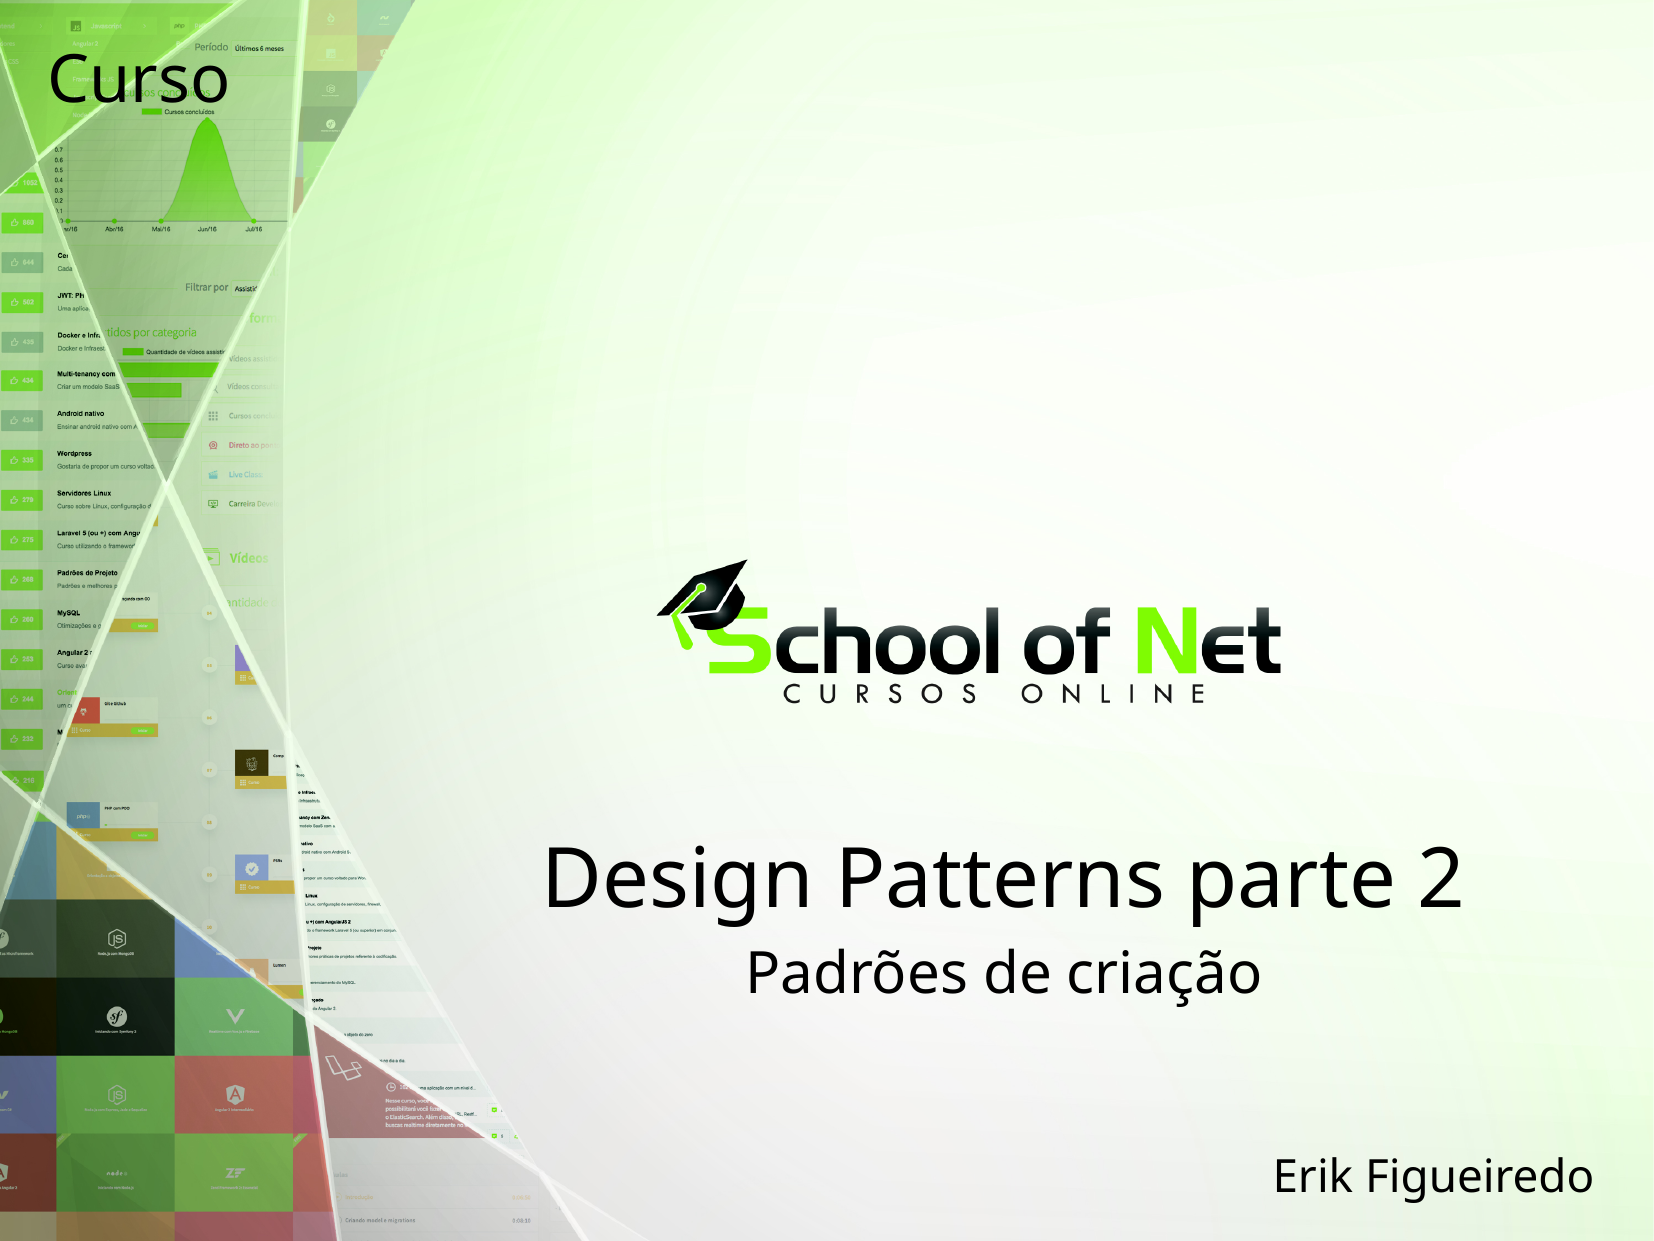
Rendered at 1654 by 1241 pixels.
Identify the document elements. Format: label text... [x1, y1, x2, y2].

text_box Erik Figueiredo [767, 1133, 1595, 1217]
picture [0, 0, 1654, 1241]
subtitle Design Patterns parte 2 Padrões de criação [354, 779, 1654, 1050]
text_box Curso [47, 35, 1087, 119]
